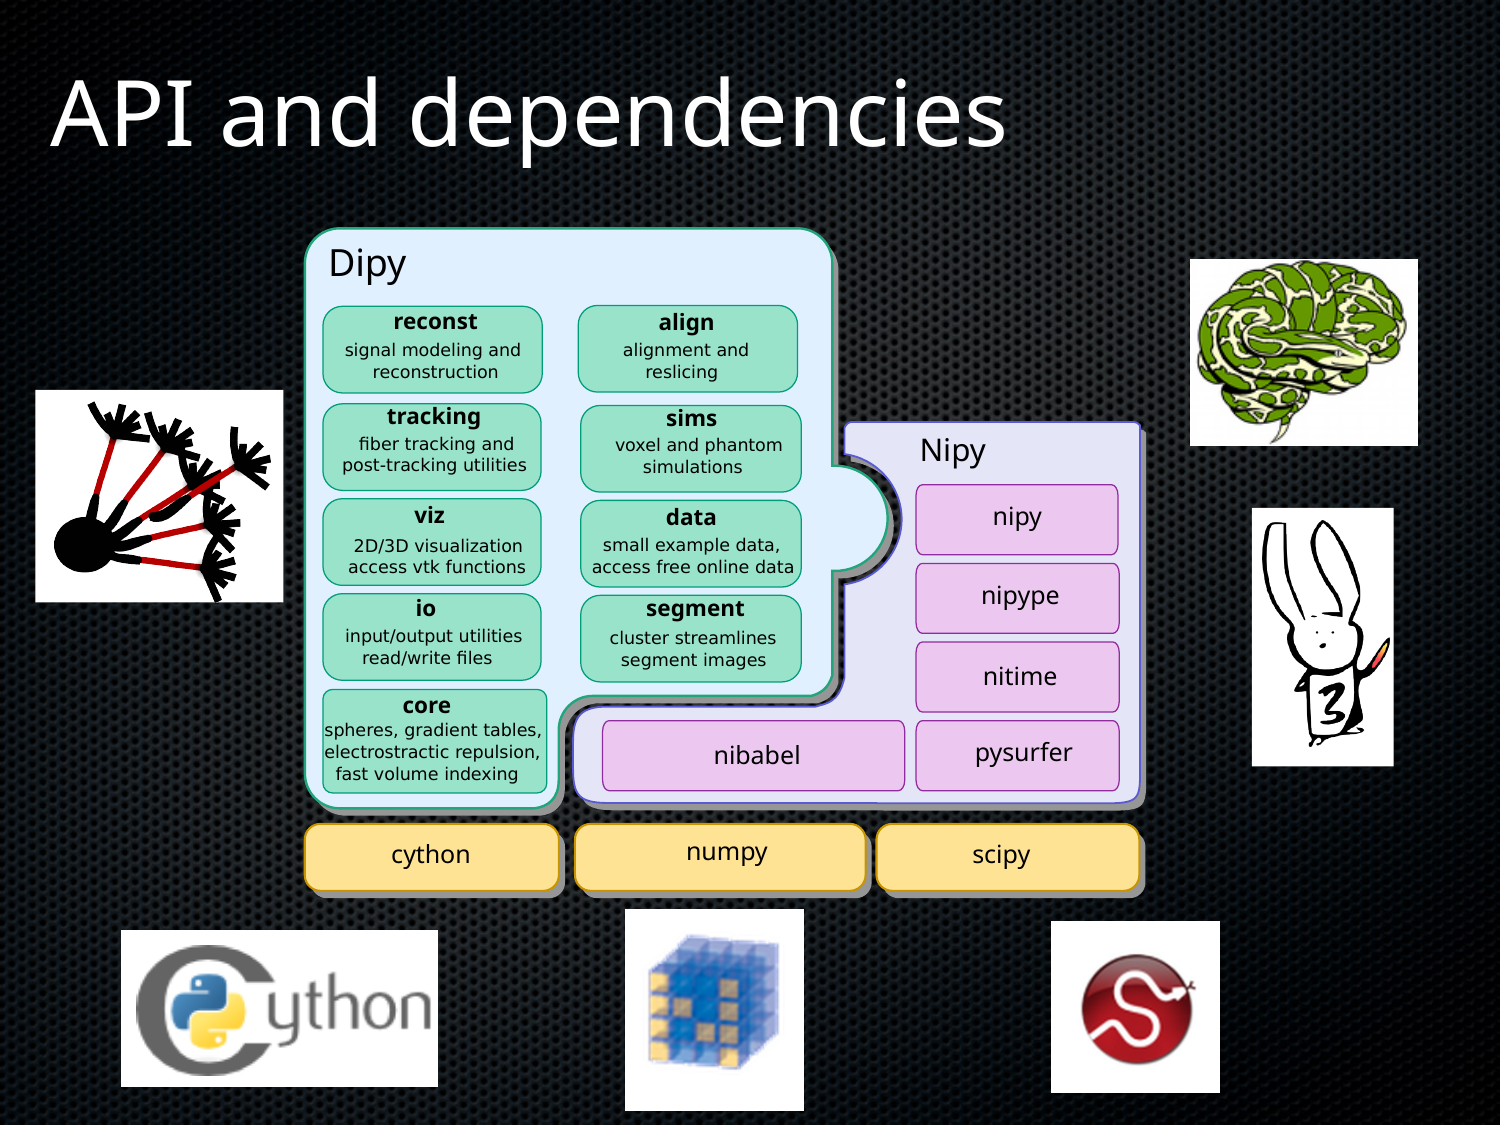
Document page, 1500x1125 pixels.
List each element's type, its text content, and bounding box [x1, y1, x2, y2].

text_box [1251, 507, 1394, 767]
text_box API and dependencies [35, 47, 1083, 252]
picture [0, 0, 1500, 1125]
text_box [35, 389, 284, 603]
